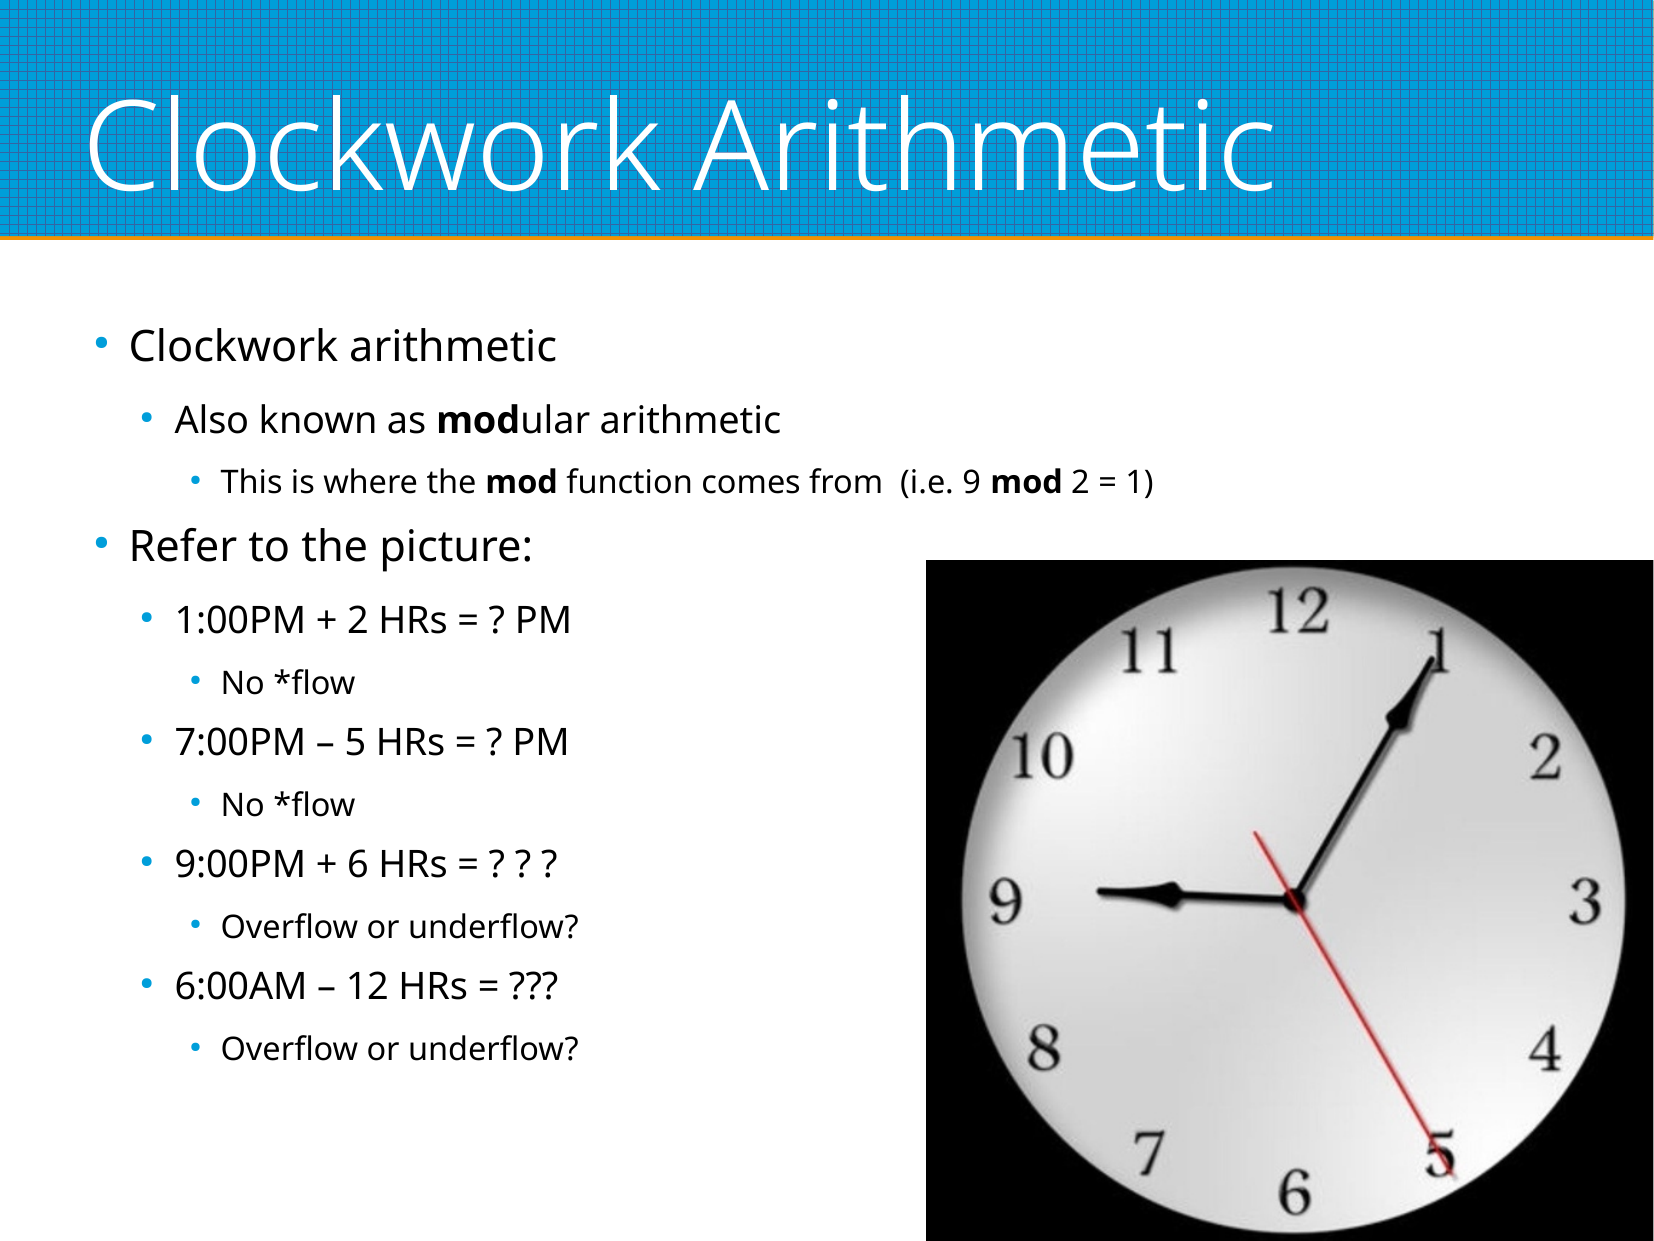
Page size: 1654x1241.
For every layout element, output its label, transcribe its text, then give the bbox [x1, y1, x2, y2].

picture [926, 560, 1654, 1241]
list Clockwork arithmetic Also known as modular arithmetic This is where the mod function comes from (i.e. 9 mod 2 = 1) Refer to the picture: 1:00PM + 2 HRs = ? PM No *flow 7:00PM – 5 HRs = ? PM No *flow 9:00PM + 6 HRs = ? ? ? Overflow or underflow? 6:00AM – 12 HRs = ??? Overflow or underflow? [82, 314, 1563, 1081]
title Clockwork Arithmetic [82, 19, 1571, 227]
